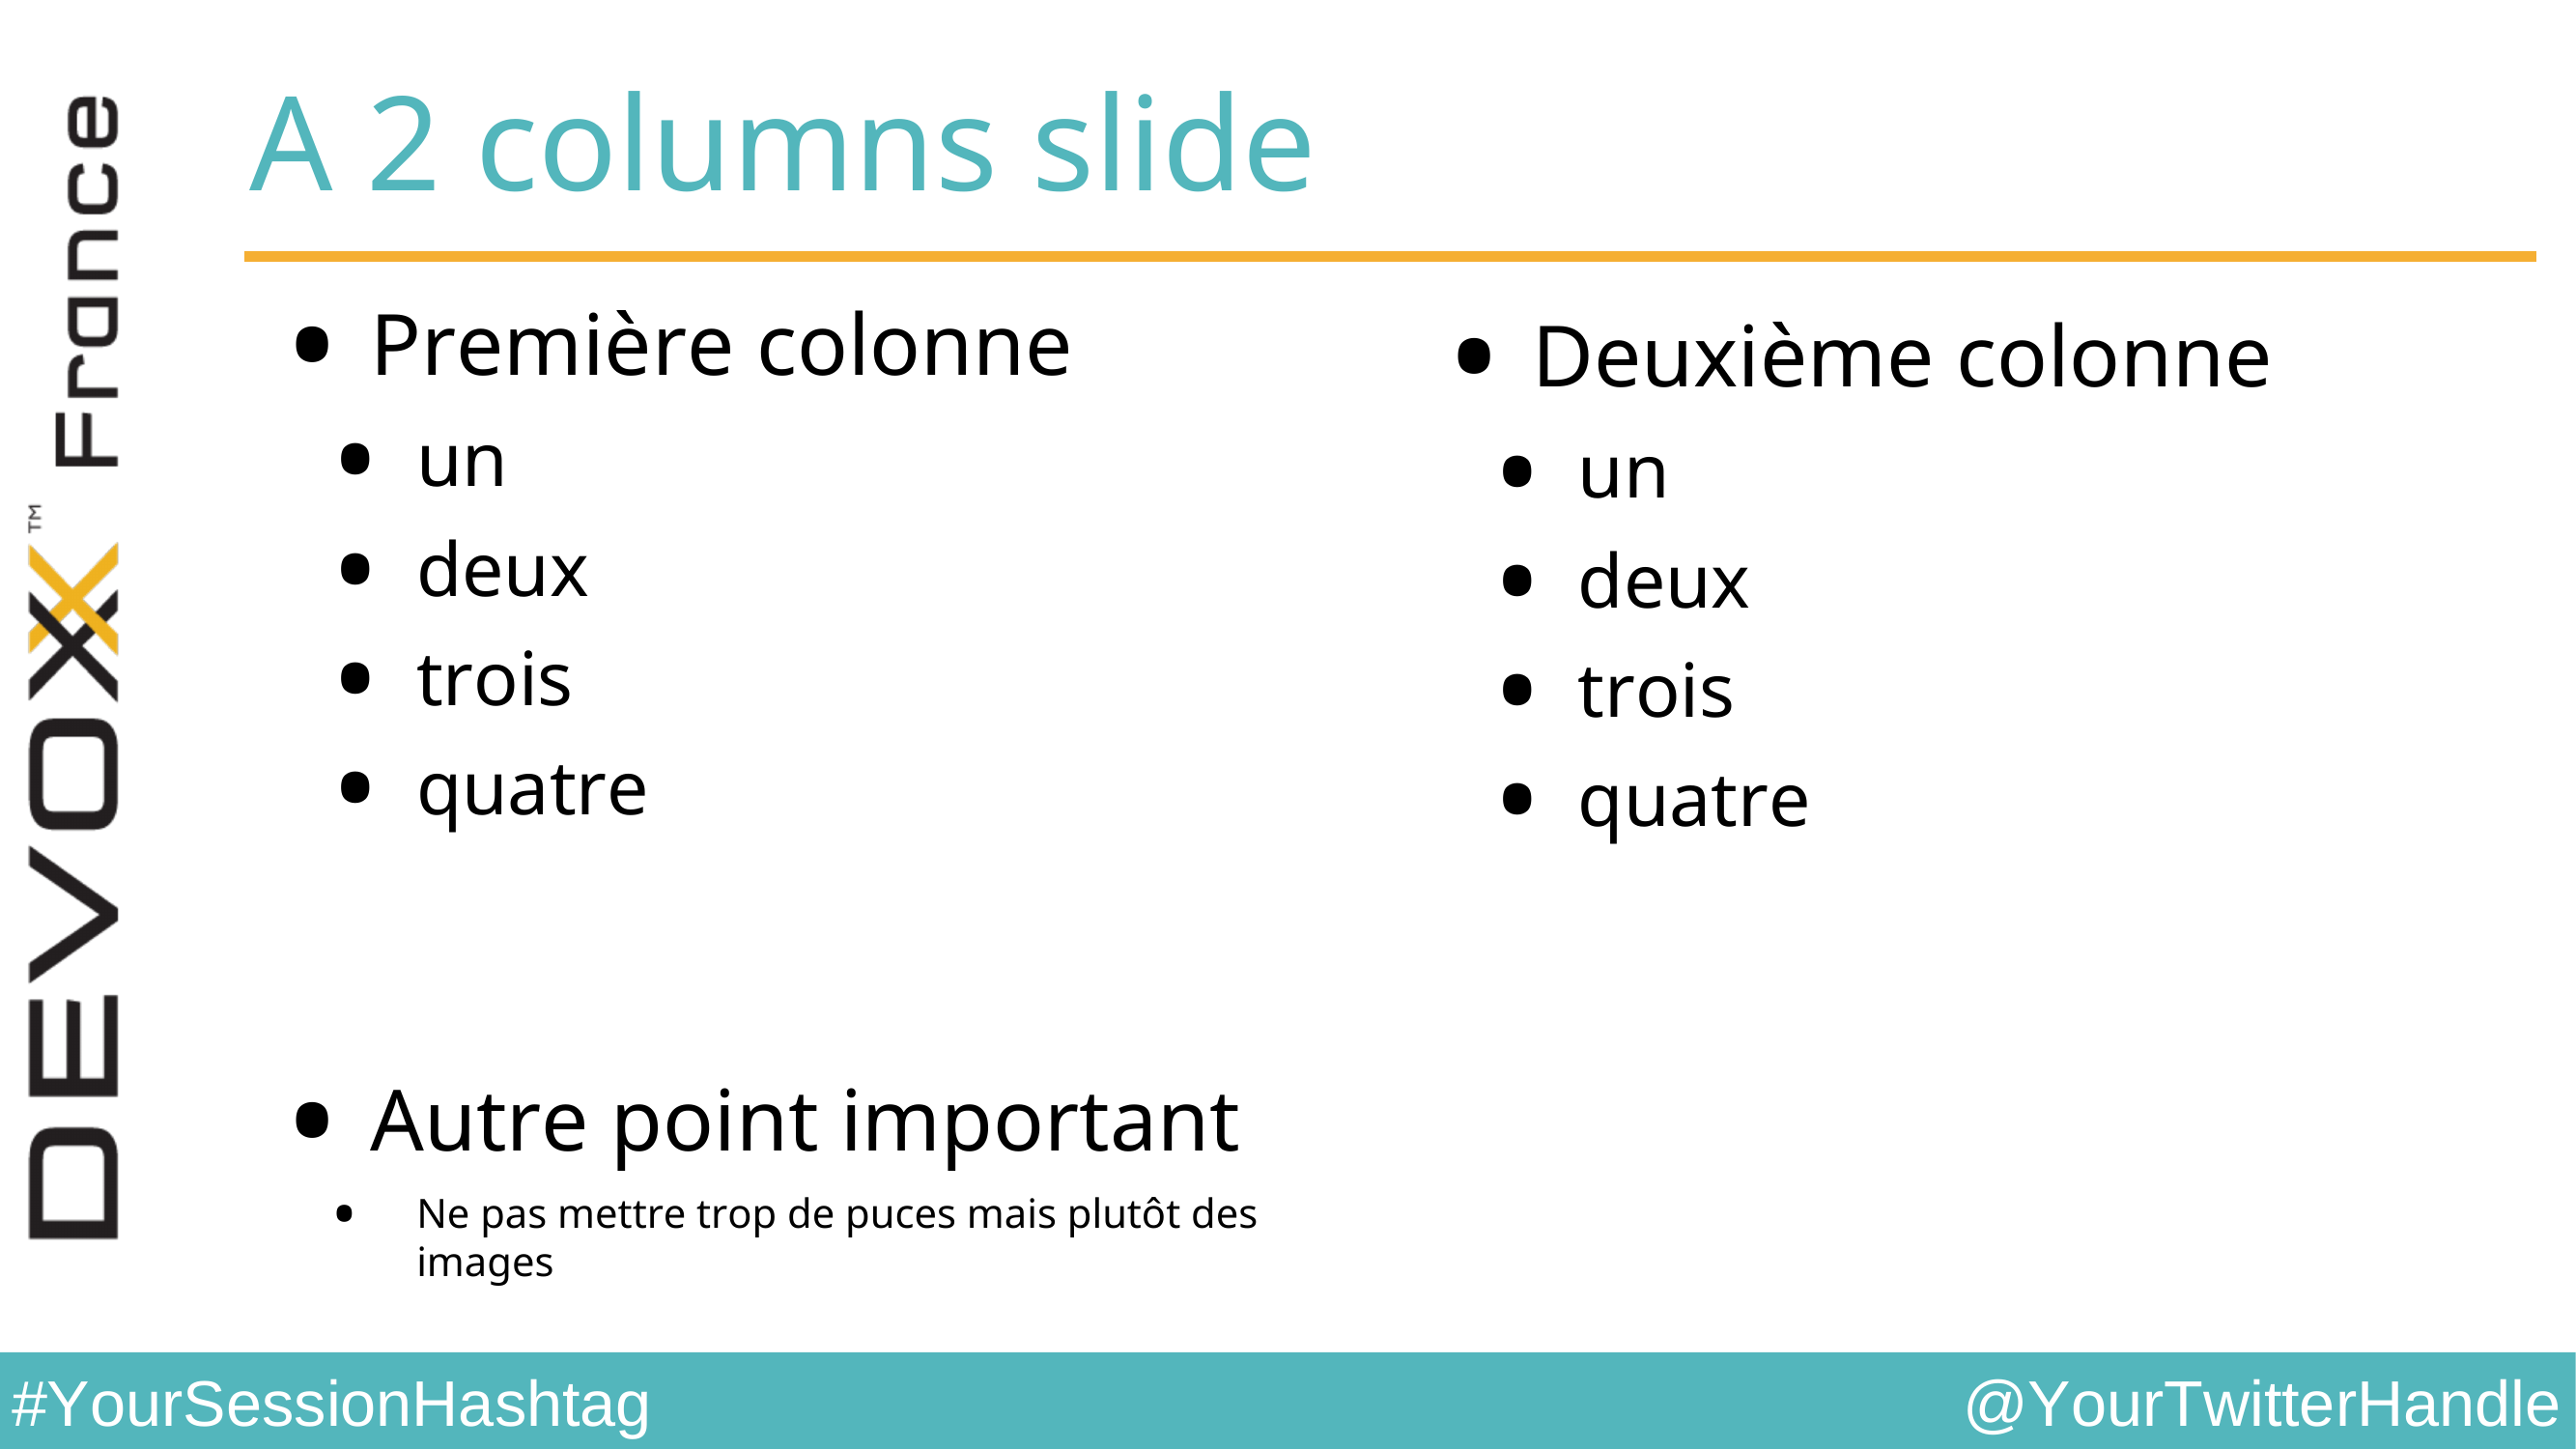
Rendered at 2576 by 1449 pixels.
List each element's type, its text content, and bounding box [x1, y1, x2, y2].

picture [0, 74, 141, 1270]
text_box Deuxième colonne un deux trois quatre [1413, 301, 2496, 1323]
list Première colonne un deux trois quatre Autre point important Ne pas mettre trop de puces mais plutôt des images [251, 291, 1334, 1333]
title A 2 columns slide [249, 19, 2560, 258]
